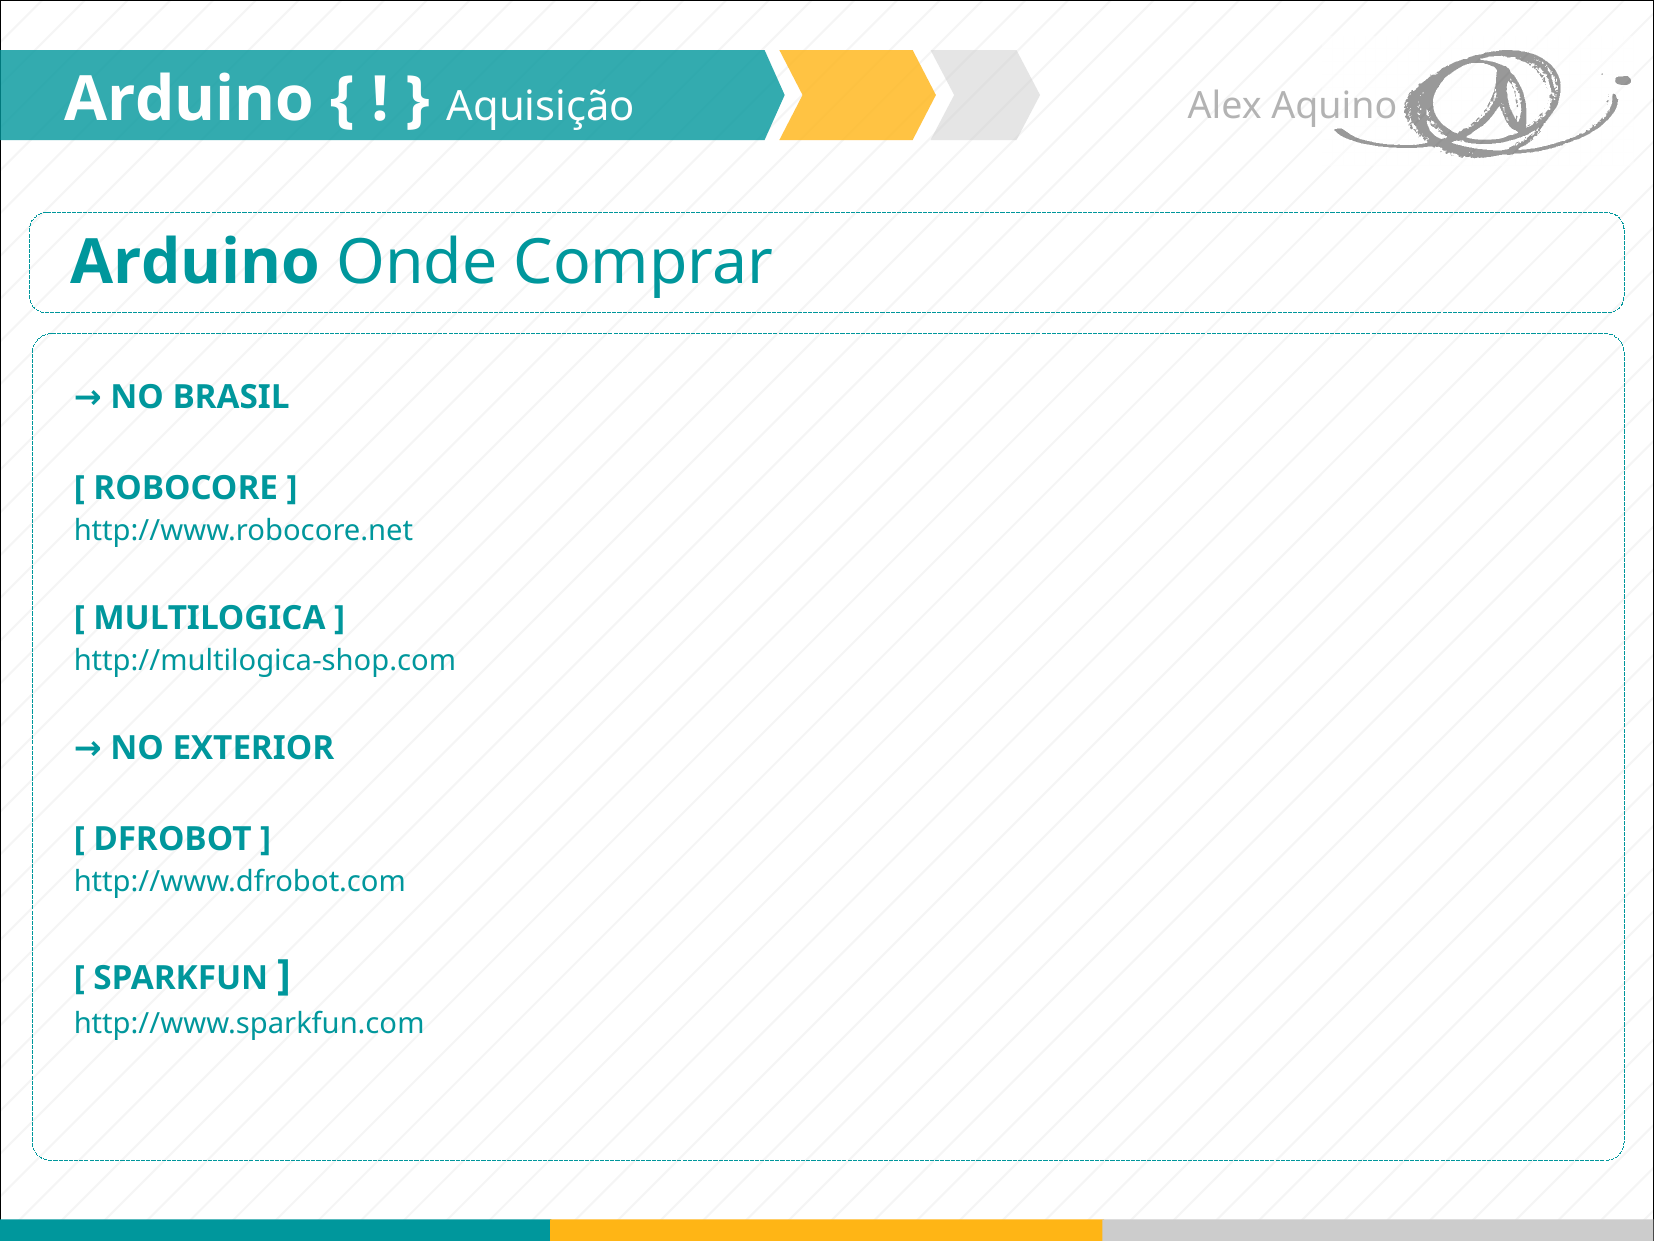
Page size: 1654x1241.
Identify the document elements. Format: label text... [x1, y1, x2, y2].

picture [1322, 36, 1634, 166]
text_box Alex Aquino [1172, 70, 1439, 132]
text_box → NO BRASIL [ ROBOCORE ] http://www.robocore.net [ MULTILOGICA ] http://multilogica-shop.com → NO EXTERIOR [ DFROBOT ] http://www.dfrobot.com [ SPARKFUN ] http://www.sparkfun.com [59, 366, 1506, 1122]
text_box Arduino Onde Comprar [55, 313, 756, 321]
text_box [0, 0, 1654, 1241]
text_box Arduino { ! } Aquisição [49, 32, 687, 144]
